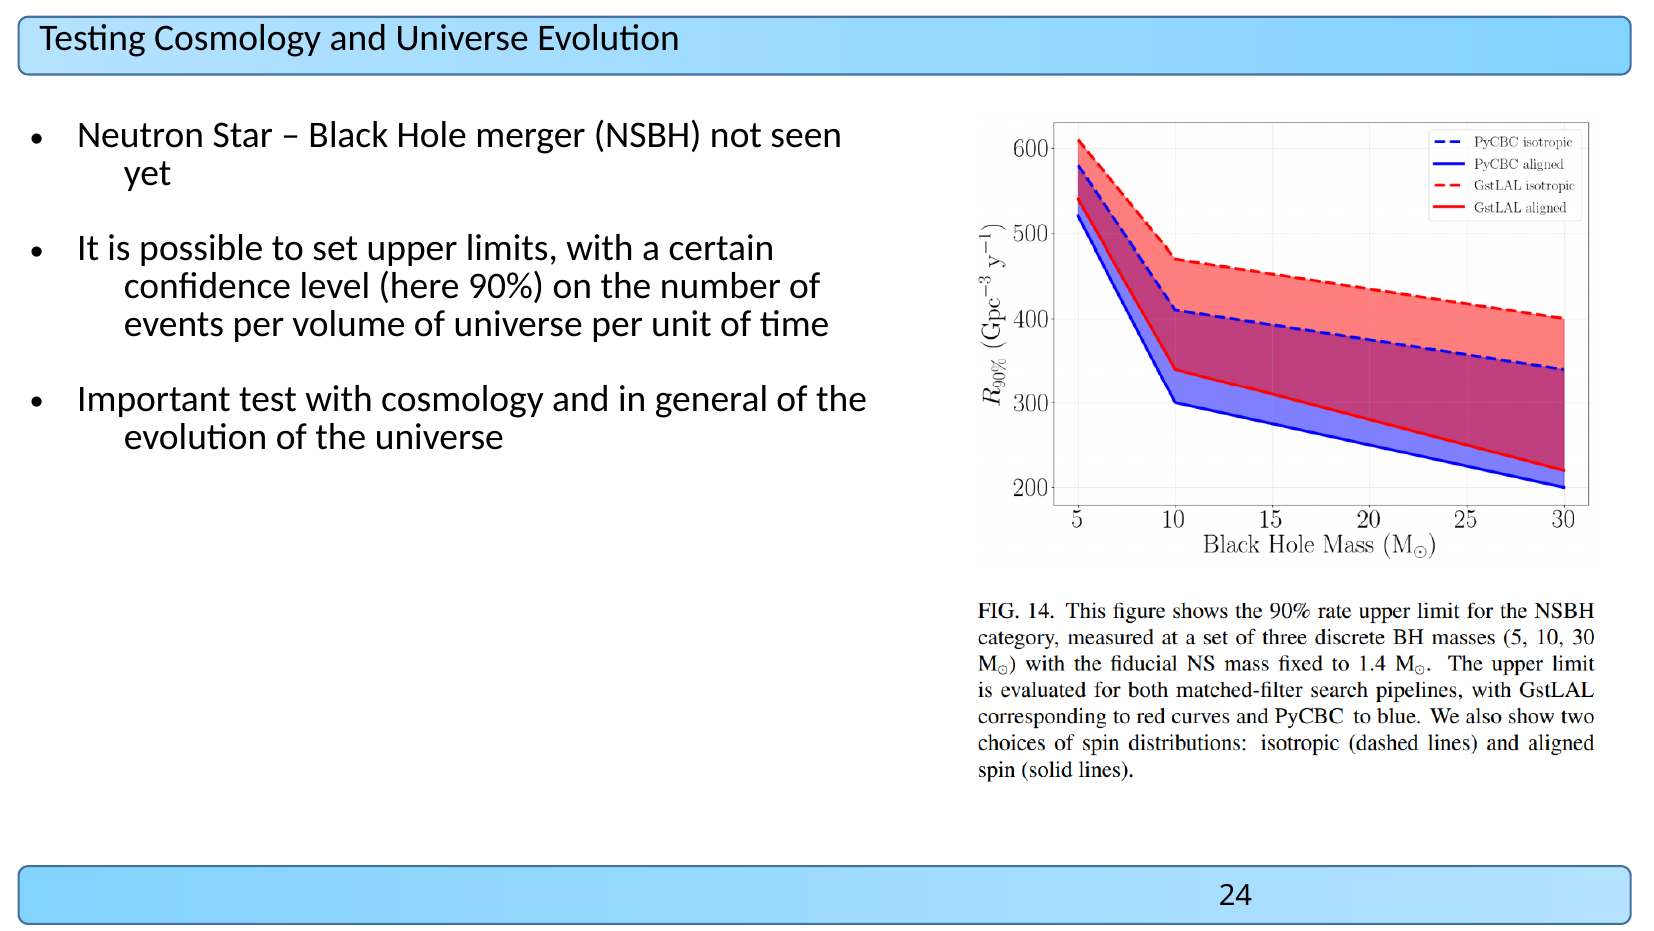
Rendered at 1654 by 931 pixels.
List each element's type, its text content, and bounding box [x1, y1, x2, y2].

text_box [1218, 873, 1604, 931]
text_box Neutron Star – Black Hole merger (NSBH) not seen yet It is possible to set upper limits, with a certain confidence level (here 90%) on the number of events per volume of universe per unit of time Important test with cosmology and in general of the evolution of the universe [15, 111, 888, 622]
picture [952, 111, 1611, 795]
text_box Testing Cosmology and Universe Evolution [24, 15, 1628, 76]
